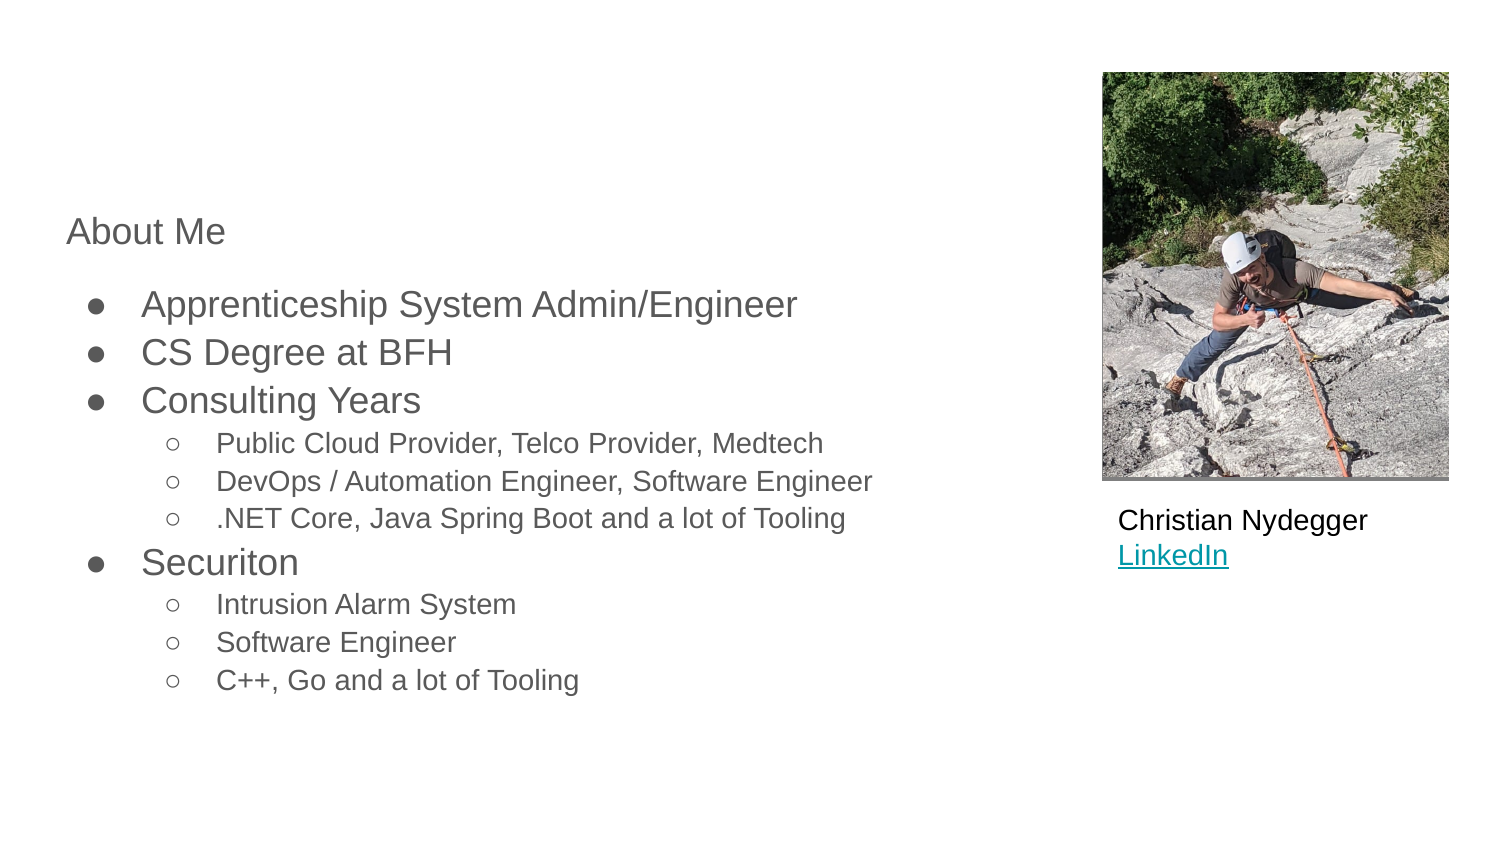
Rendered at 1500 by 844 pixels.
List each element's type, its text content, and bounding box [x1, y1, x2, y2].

picture [1102, 72, 1449, 477]
list About Me Apprenticeship System Admin/Engineer CS Degree at BFH Consulting Years Public Cloud Provider, Telco Provider, Medtech DevOps / Automation Engineer, Software Engineer .NET Core, Java Spring Boot and a lot of Tooling Securiton Intrusion Alarm System Software Engineer C++, Go and a lot of Tooling [51, 189, 1449, 750]
text_box Christian Nydegger LinkedIn [1102, 486, 1402, 587]
